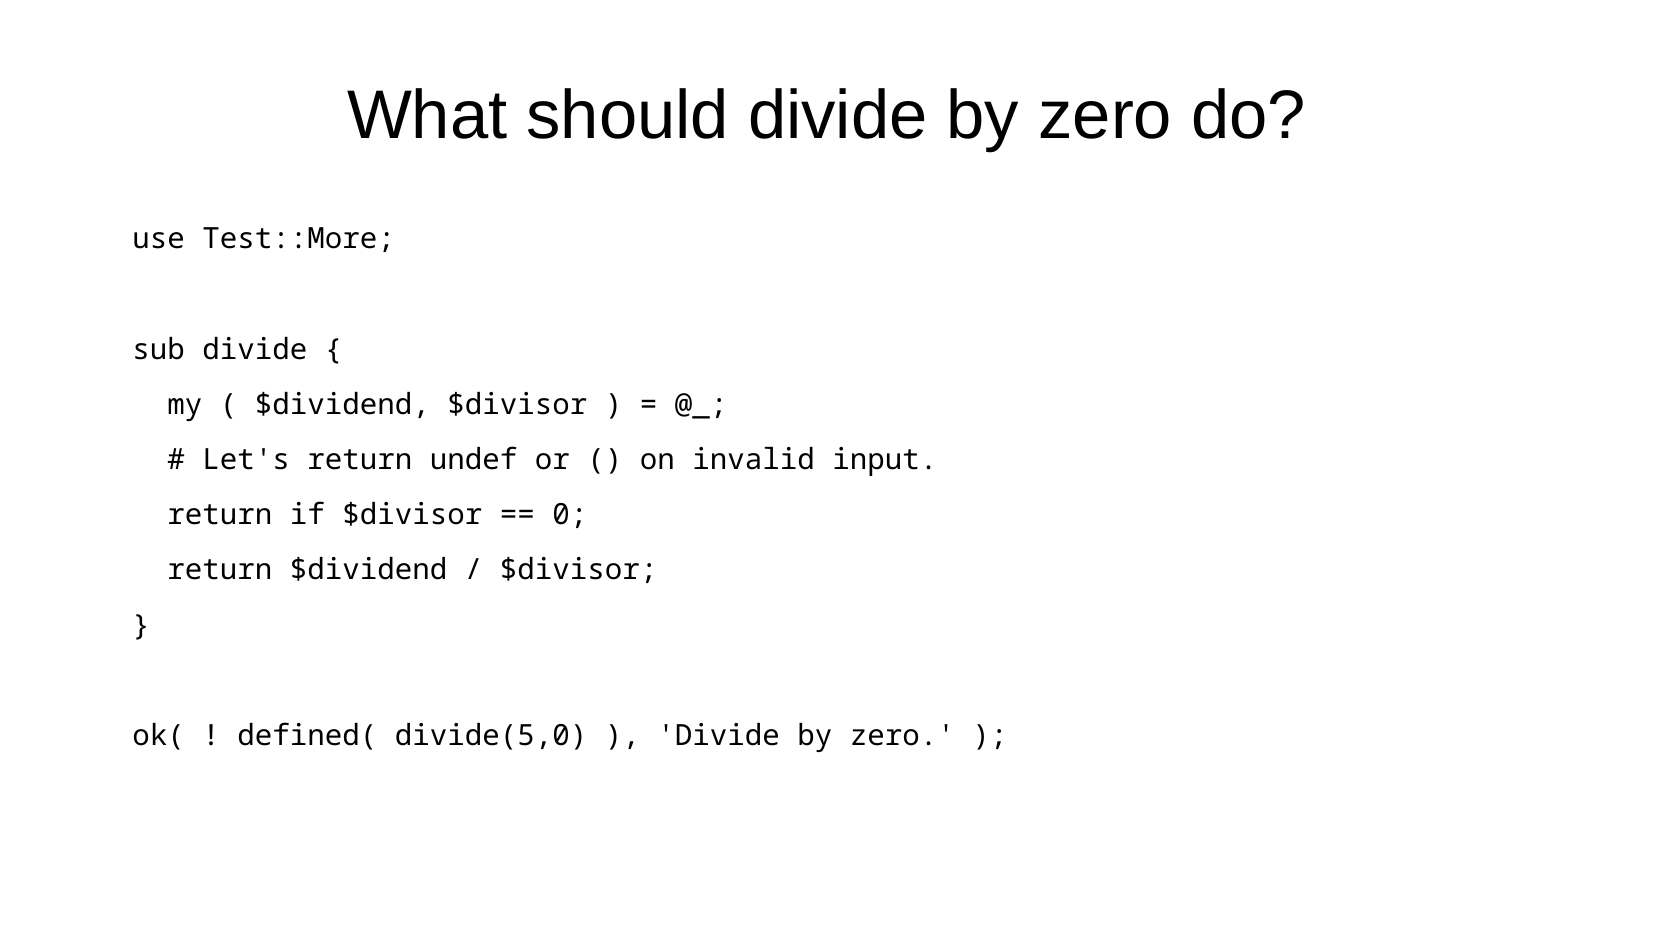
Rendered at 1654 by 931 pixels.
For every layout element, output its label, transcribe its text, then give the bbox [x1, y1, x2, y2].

title What should divide by zero do? [82, 37, 1571, 193]
list use Test::More; sub divide { my ( $dividend, $divisor ) = @_; # Let's return undef or () on invalid input. return if $divisor == 0; return $dividend / $divisor; } ok( ! defined( divide(5,0) ), 'Divide by zero.' ); [82, 217, 1571, 758]
